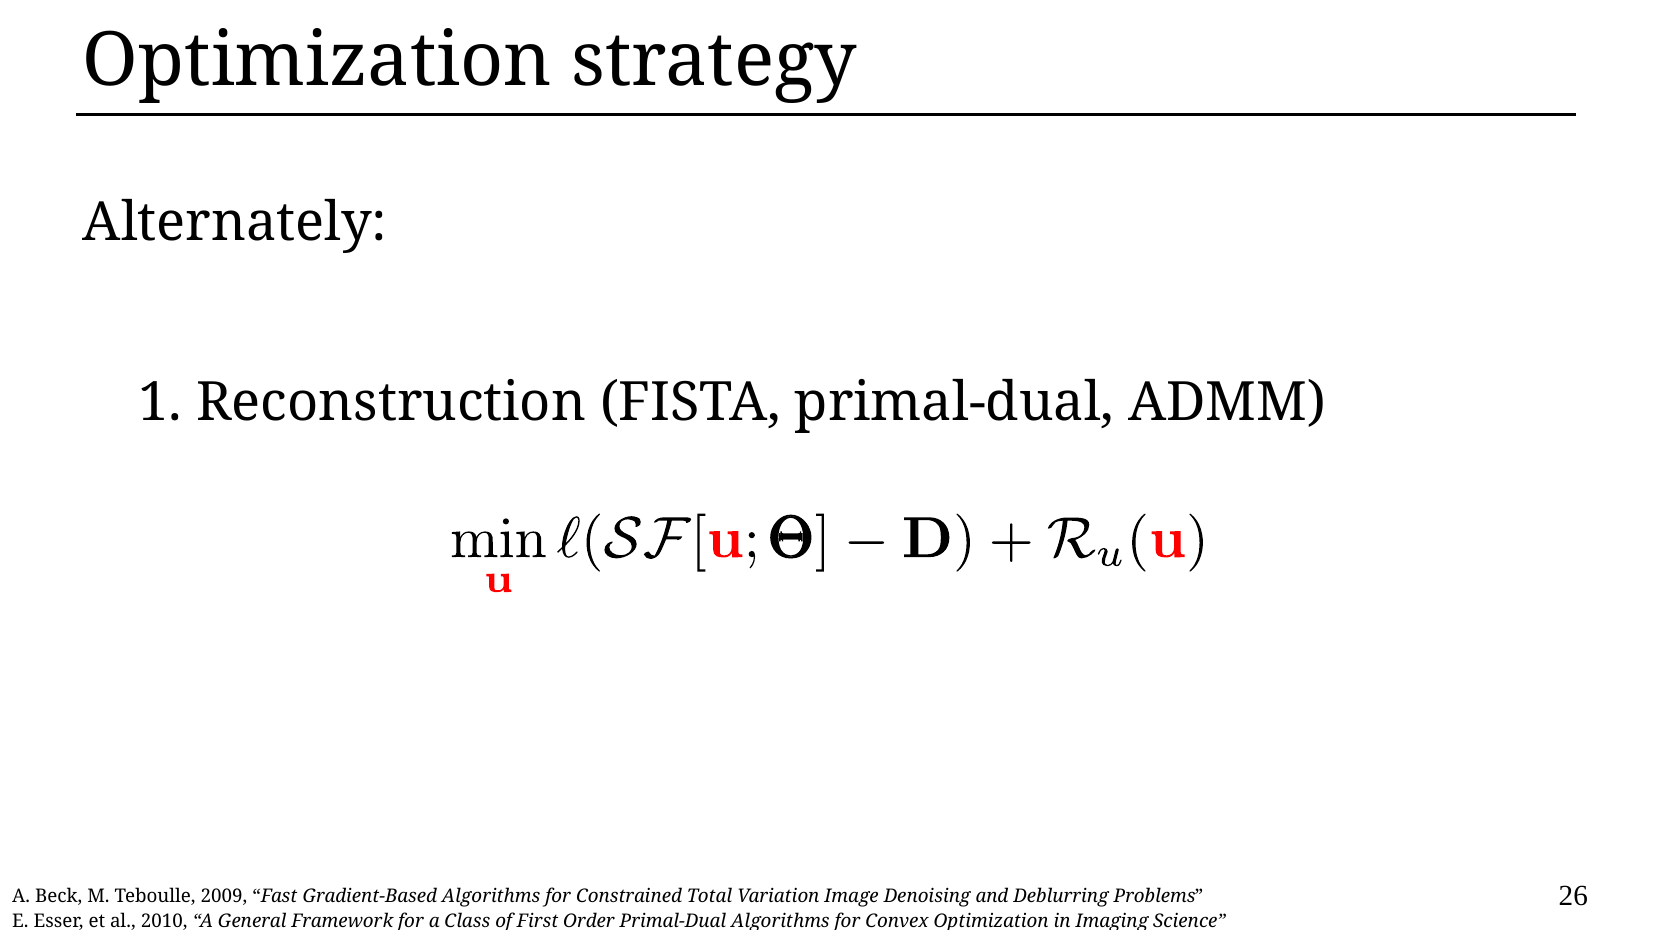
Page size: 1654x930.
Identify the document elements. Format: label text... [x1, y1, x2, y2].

title Optimization strategy [82, 7, 1571, 105]
text_box A. Beck, M. Teboulle, 2009, “Fast Gradient-Based Algorithms for Constrained Total Variation Image Denoising and Deblurring Problems” E. Esser, et al., 2010, “A General Framework for a Class of First Order Primal-Dual Algorithms for Convex Optimization in Imaging Science” [0, 874, 1528, 930]
list Alternately: 1. Reconstruction (FISTA, primal-dual, ADMM) [82, 182, 1571, 813]
picture [450, 513, 1203, 593]
